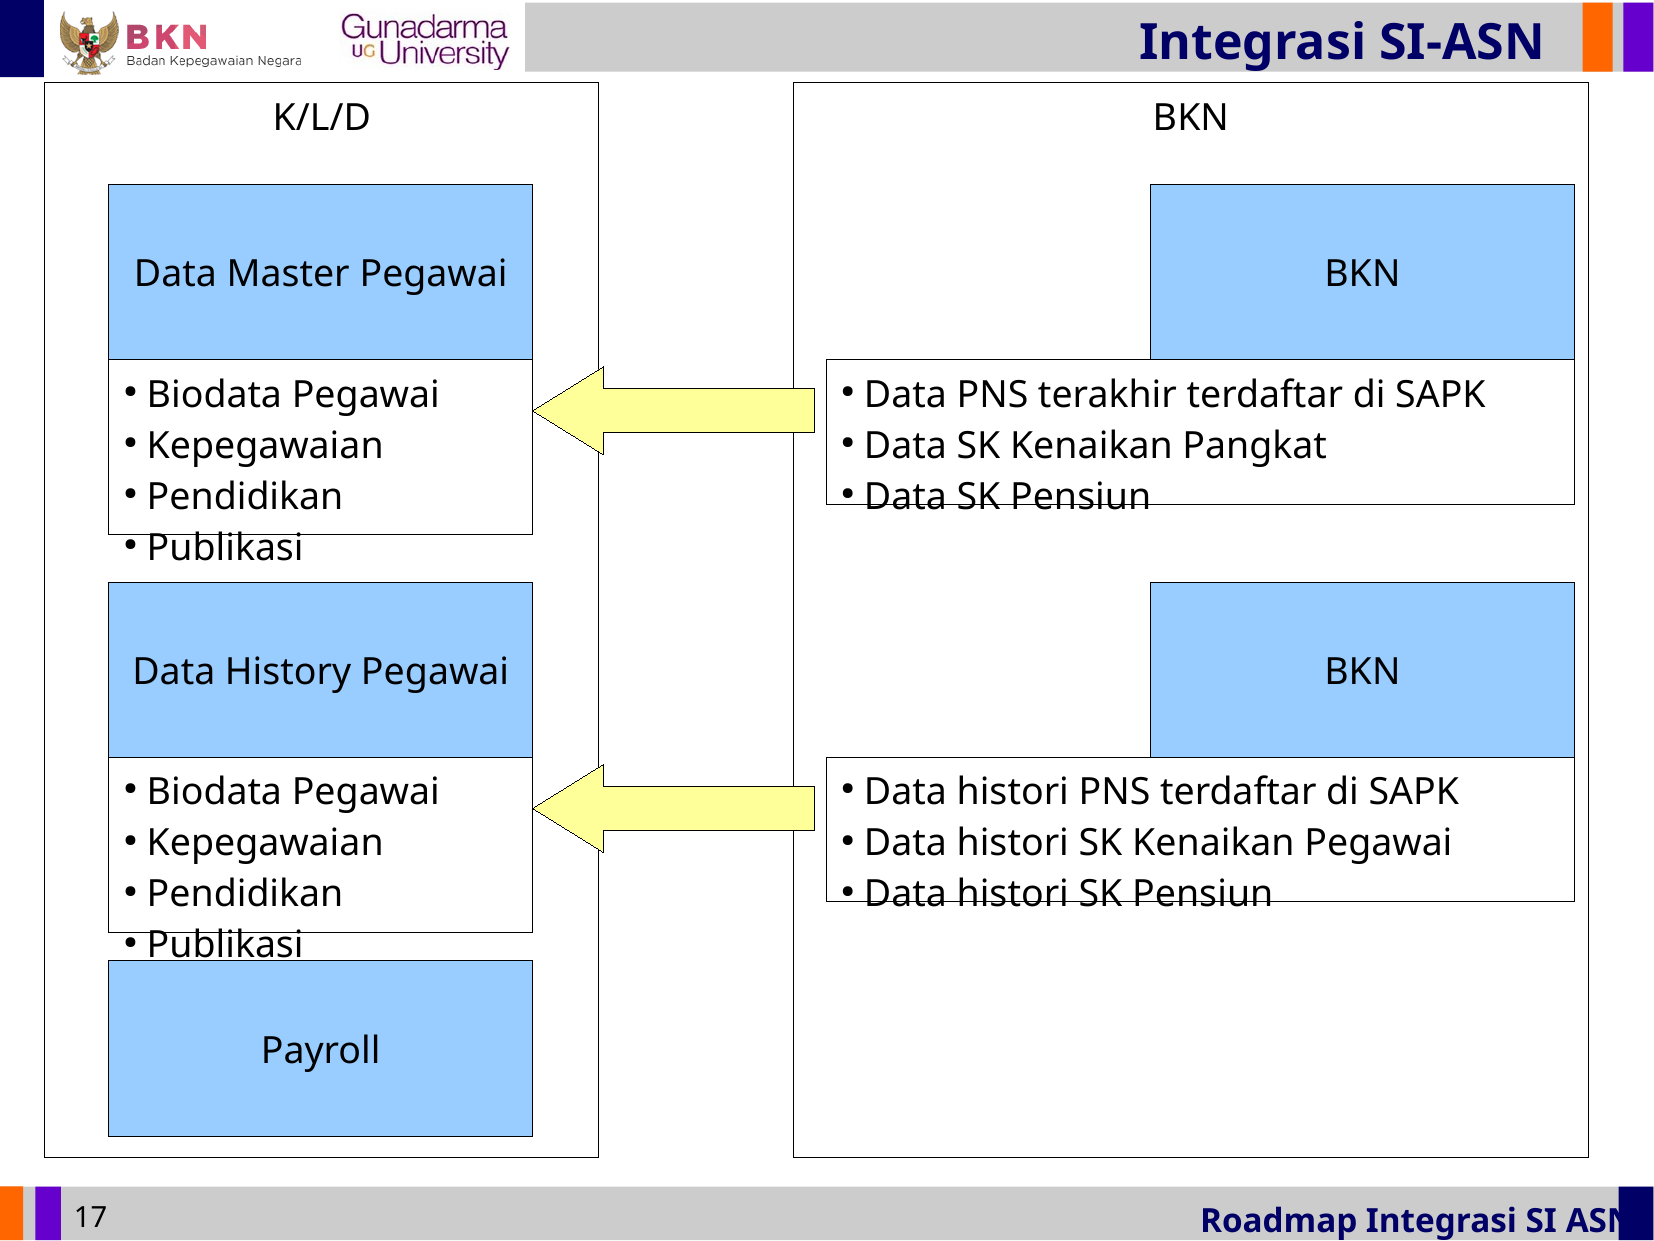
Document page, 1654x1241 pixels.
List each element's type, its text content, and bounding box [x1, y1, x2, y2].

text_box Biodata Pegawai Kepegawaian Pendidikan Publikasi [108, 757, 533, 933]
picture [340, 0, 510, 70]
picture [60, 11, 301, 75]
text_box K/L/D [153, 933, 163, 944]
text_box Data History Pegawai [108, 582, 533, 757]
text_box Data histori PNS terdaftar di SAPK Data histori SK Kenaikan Pegawai Data histori SK Pensiun [826, 757, 1575, 902]
text_box BKN [793, 82, 1589, 1158]
text_box K/L/D [153, 536, 163, 547]
text_box K/L/D [198, 542, 210, 558]
text_box [532, 764, 815, 853]
text_box Payroll [108, 960, 533, 1137]
text_box Data Master Pegawai [108, 184, 533, 359]
text_box K/L/D [198, 939, 210, 955]
text_box BKN [1150, 184, 1575, 360]
text_box K/L/D [44, 82, 599, 1158]
text_box BKN [1150, 582, 1575, 758]
text_box [532, 366, 815, 455]
text_box Data PNS terakhir terdaftar di SAPK Data SK Kenaikan Pangkat Data SK Pensiun [826, 359, 1575, 505]
text_box Biodata Pegawai Kepegawaian Pendidikan Publikasi [108, 359, 533, 535]
